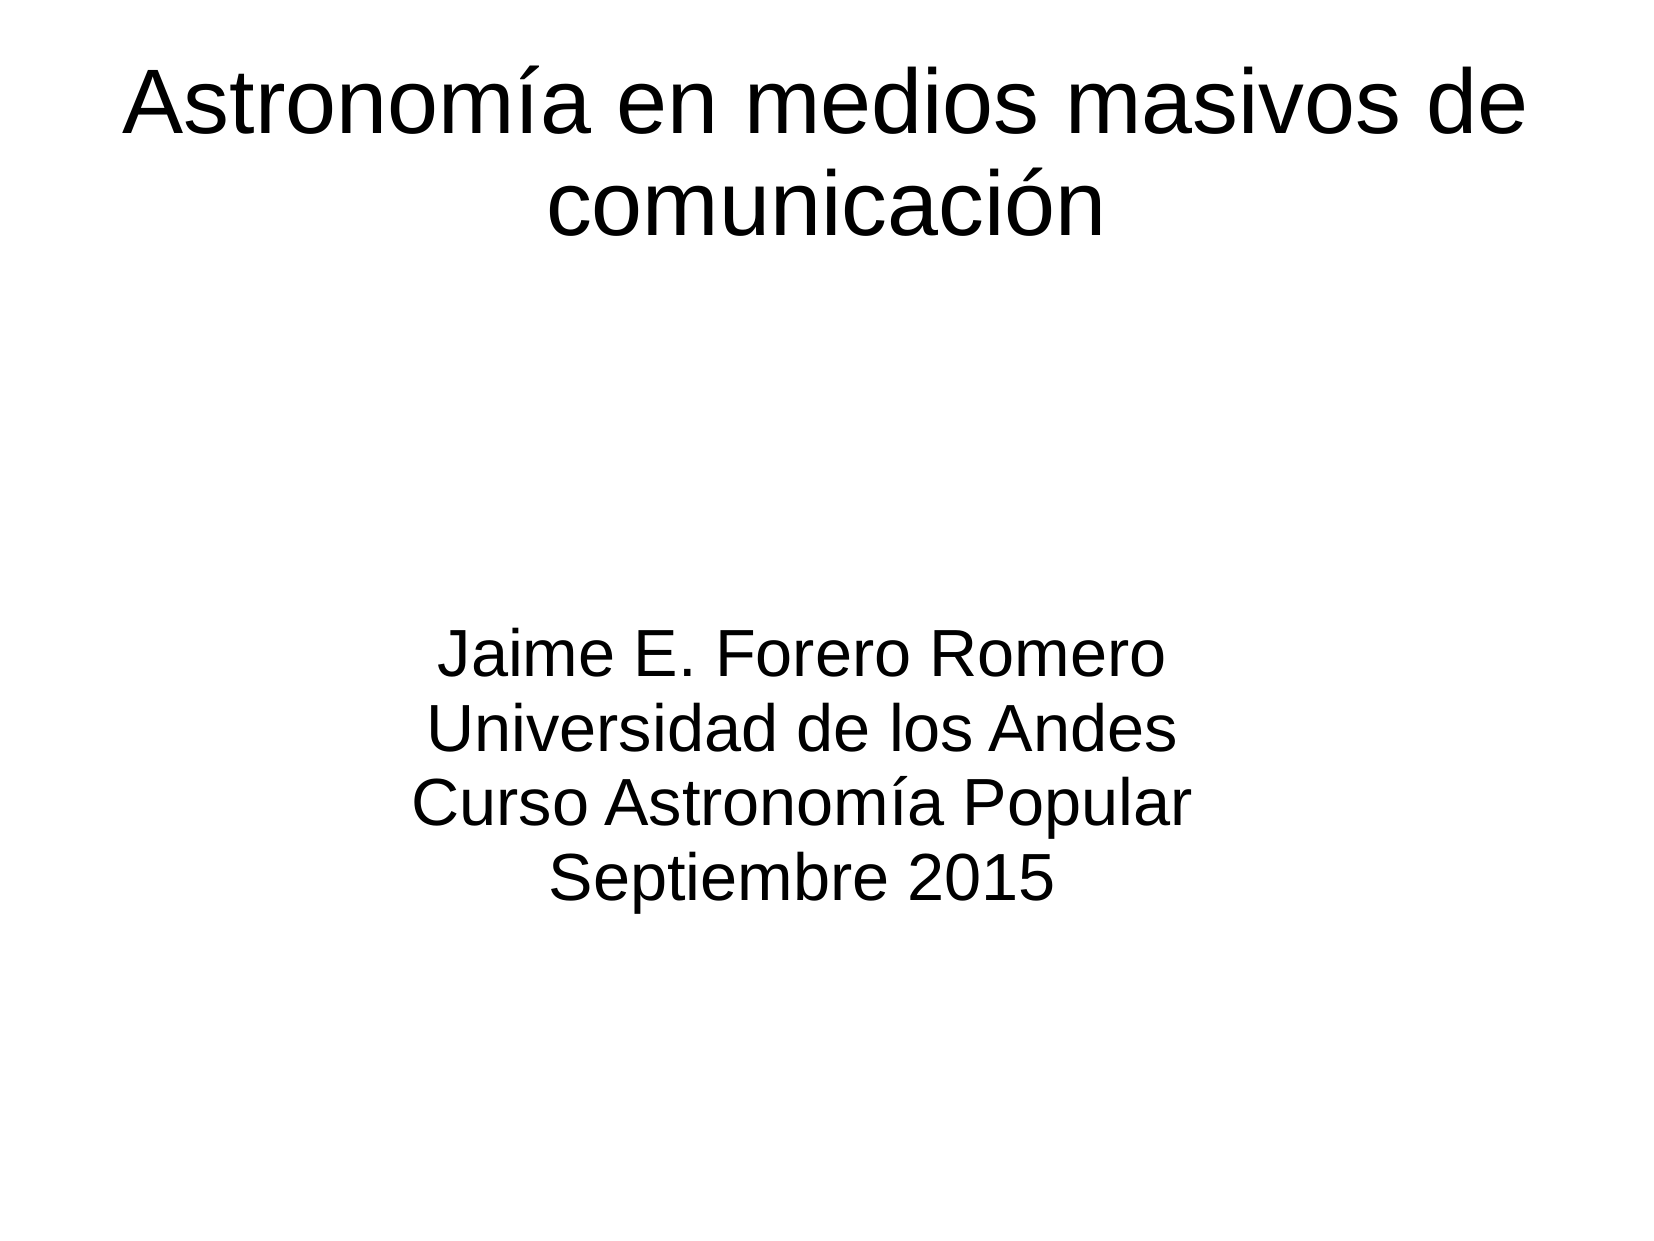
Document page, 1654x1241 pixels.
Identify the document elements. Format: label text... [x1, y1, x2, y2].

title Astronomía en medios masivos de comunicación [82, 49, 1571, 257]
subtitle Jaime E. Forero Romero Universidad de los Andes Curso Astronomía Popular Septiembre 2015 [74, 405, 1531, 1126]
